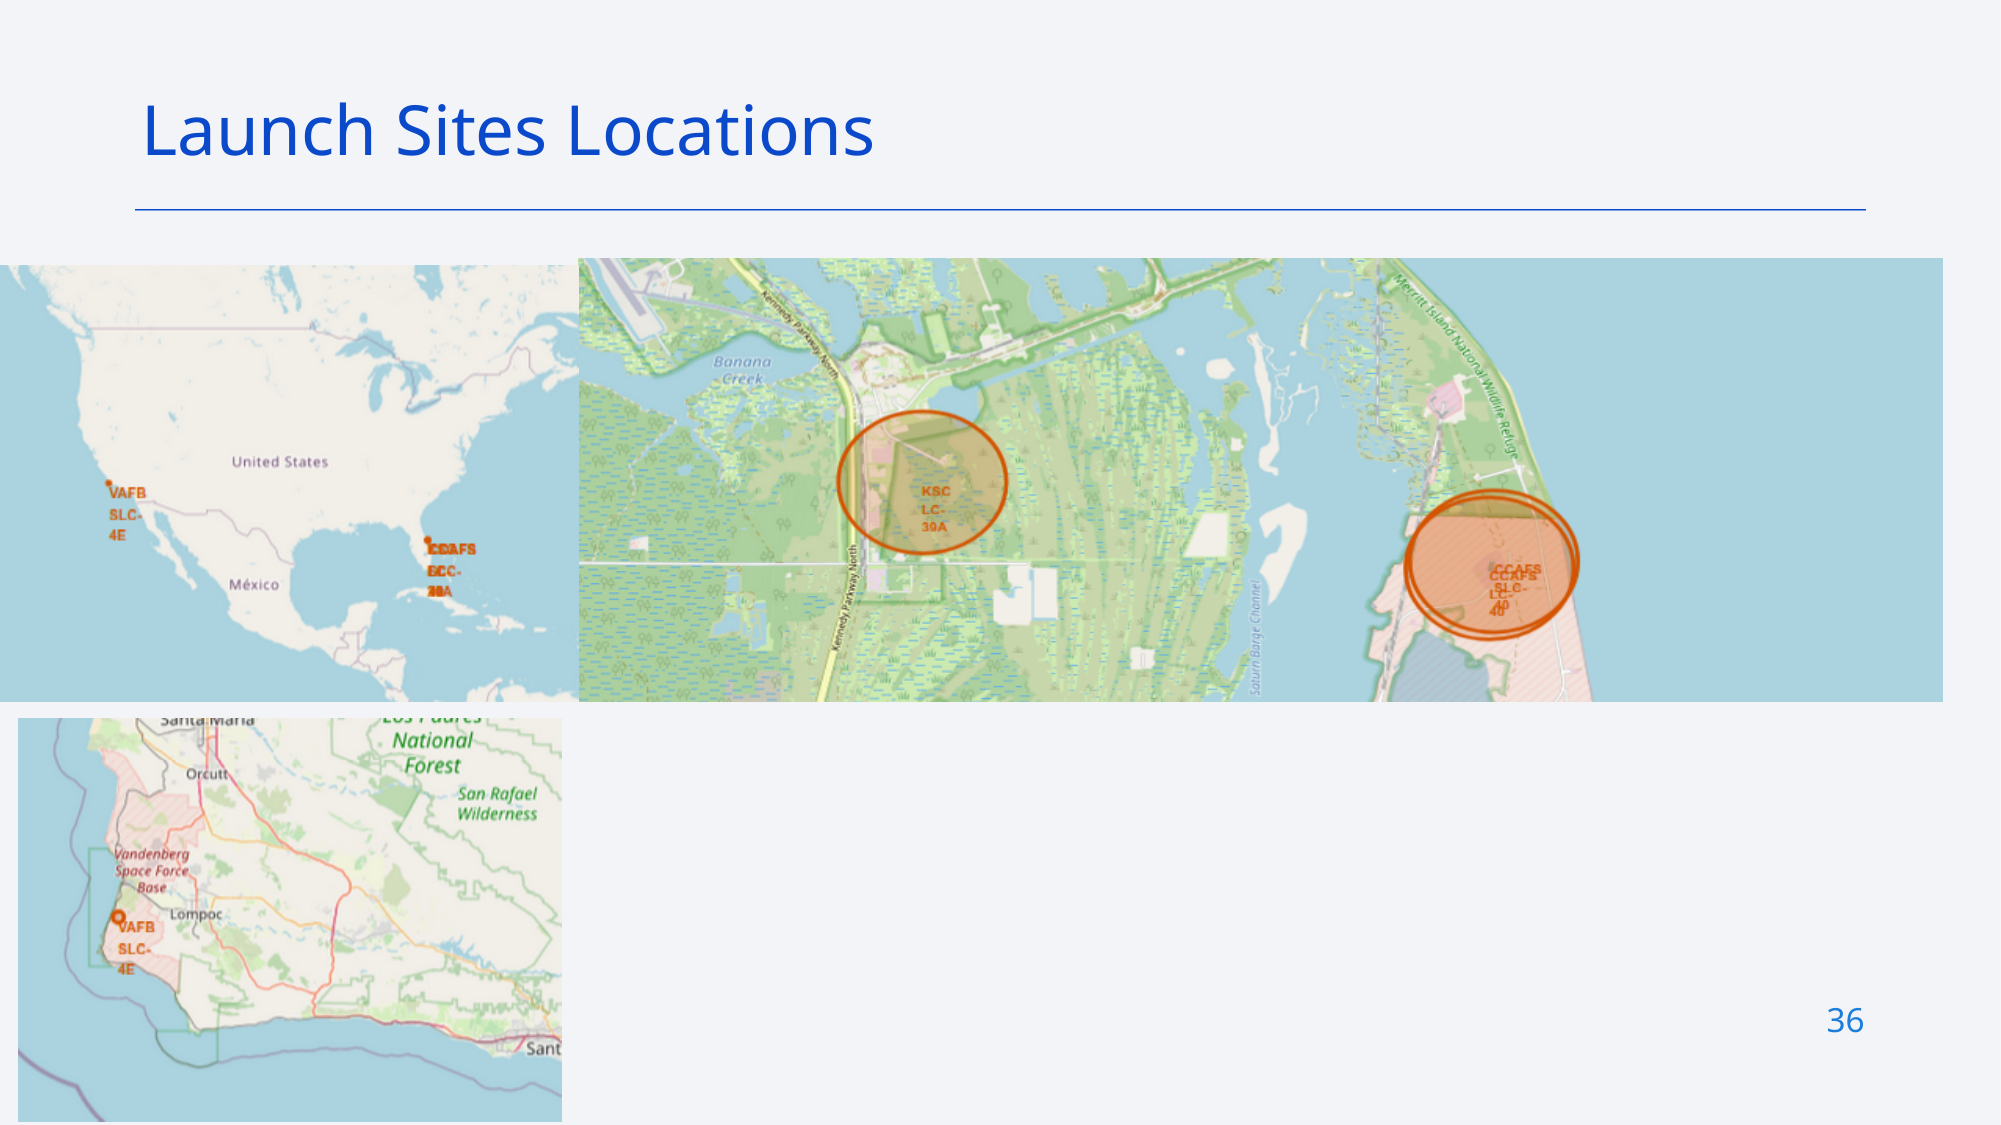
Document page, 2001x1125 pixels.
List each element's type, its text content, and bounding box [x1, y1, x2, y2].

picture [0, 0, 2001, 1125]
text_box Launch Sites Locations [126, 88, 1852, 179]
